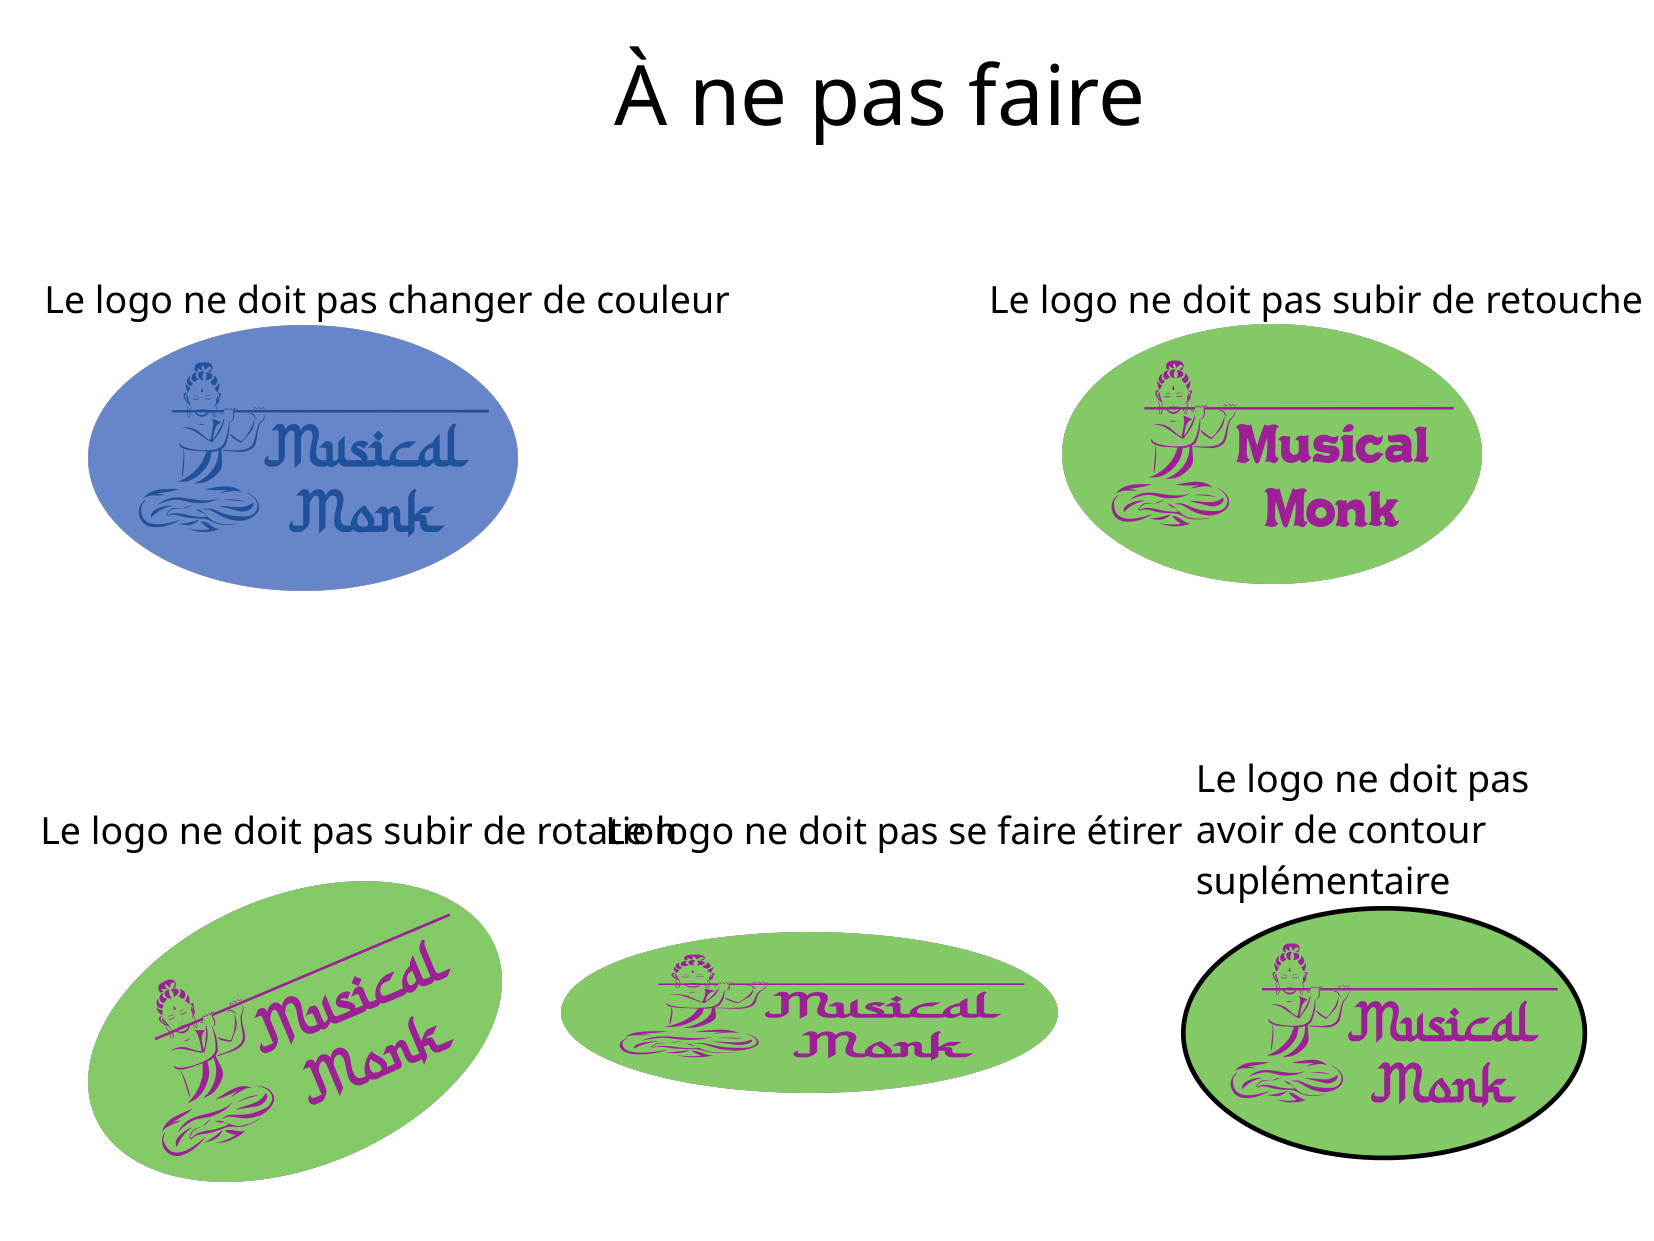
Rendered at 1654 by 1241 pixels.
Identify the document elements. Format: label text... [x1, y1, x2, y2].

text_box Le logo ne doit pas subir de rotation [25, 797, 562, 858]
text_box Le logo ne doit pas subir de retouche [974, 265, 1525, 326]
picture [88, 325, 518, 591]
picture [1062, 324, 1482, 584]
picture [1181, 906, 1622, 1182]
text_box Le logo ne doit pas avoir de contour suplémentaire [1181, 744, 1595, 886]
picture [561, 932, 1058, 1093]
text_box Le logo ne doit pas se faire étirer [590, 797, 1079, 858]
picture [88, 881, 502, 1182]
text_box Le logo ne doit pas changer de couleur [29, 265, 603, 326]
text_box À ne pas faire [599, 29, 1054, 145]
